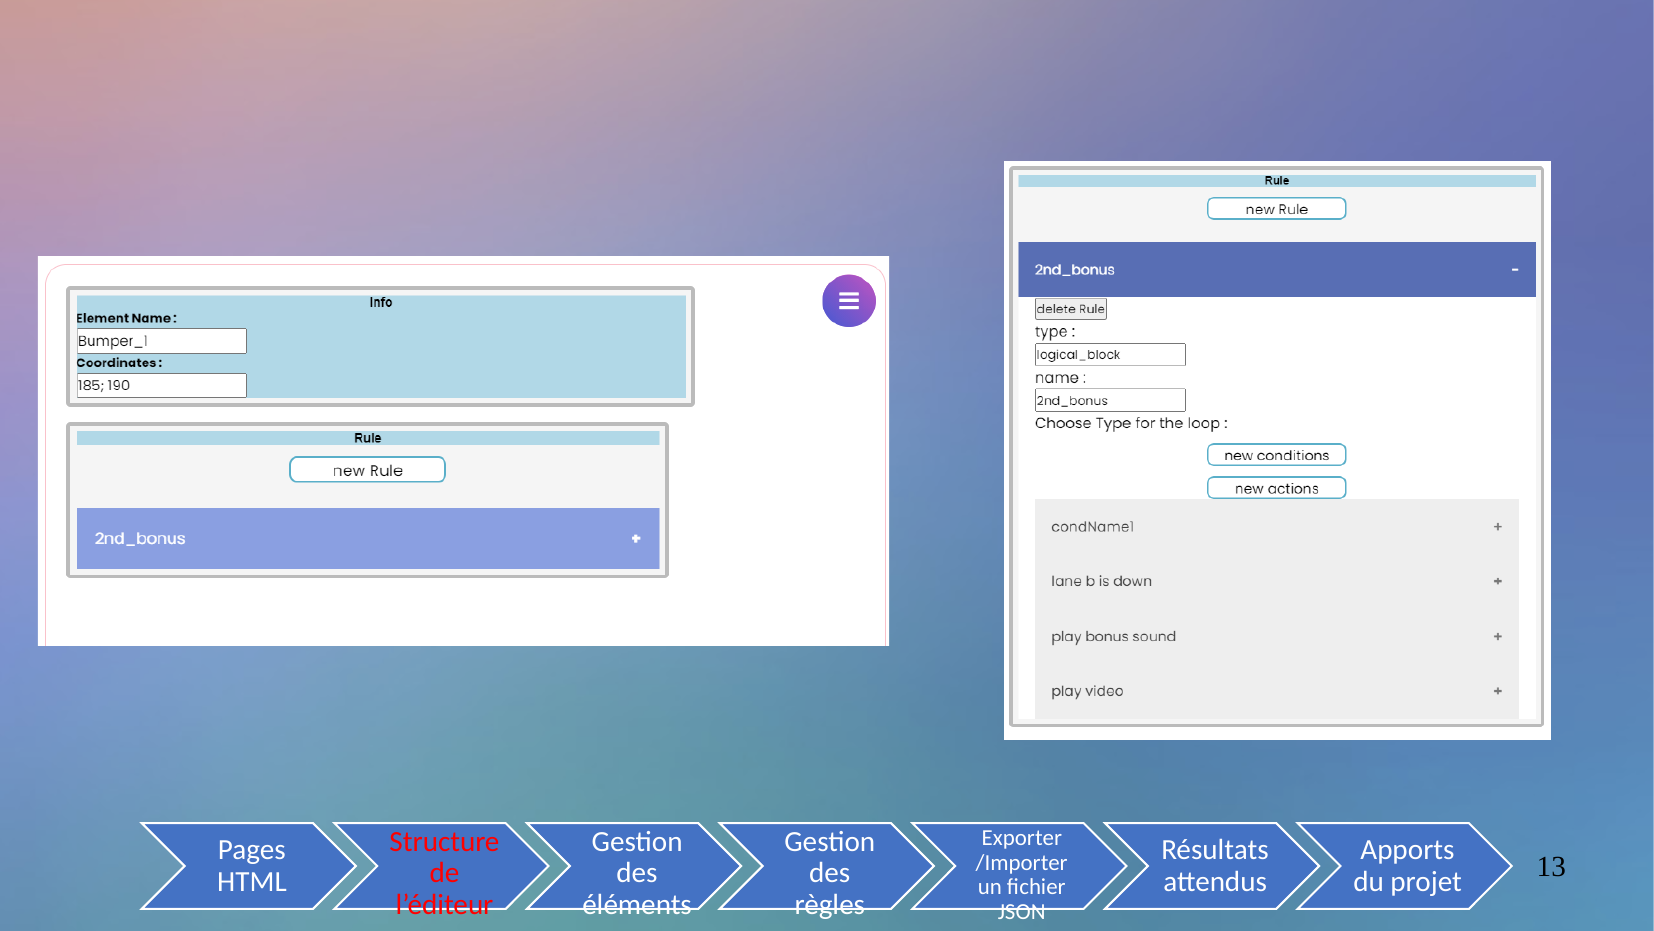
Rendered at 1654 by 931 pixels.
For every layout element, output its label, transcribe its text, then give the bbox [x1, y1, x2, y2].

text_box Résultats attendus [1105, 823, 1320, 909]
text_box Apports du projet [1297, 823, 1512, 909]
text_box Pages HTML [141, 823, 356, 909]
text_box [1536, 847, 1571, 912]
picture [0, 0, 1654, 931]
text_box Structure de l’éditeur [334, 823, 549, 909]
text_box Gestion des éléments [527, 823, 742, 909]
text_box Exporter /Importer un fichier JSON [912, 823, 1127, 909]
text_box Gestion des règles [719, 823, 934, 909]
